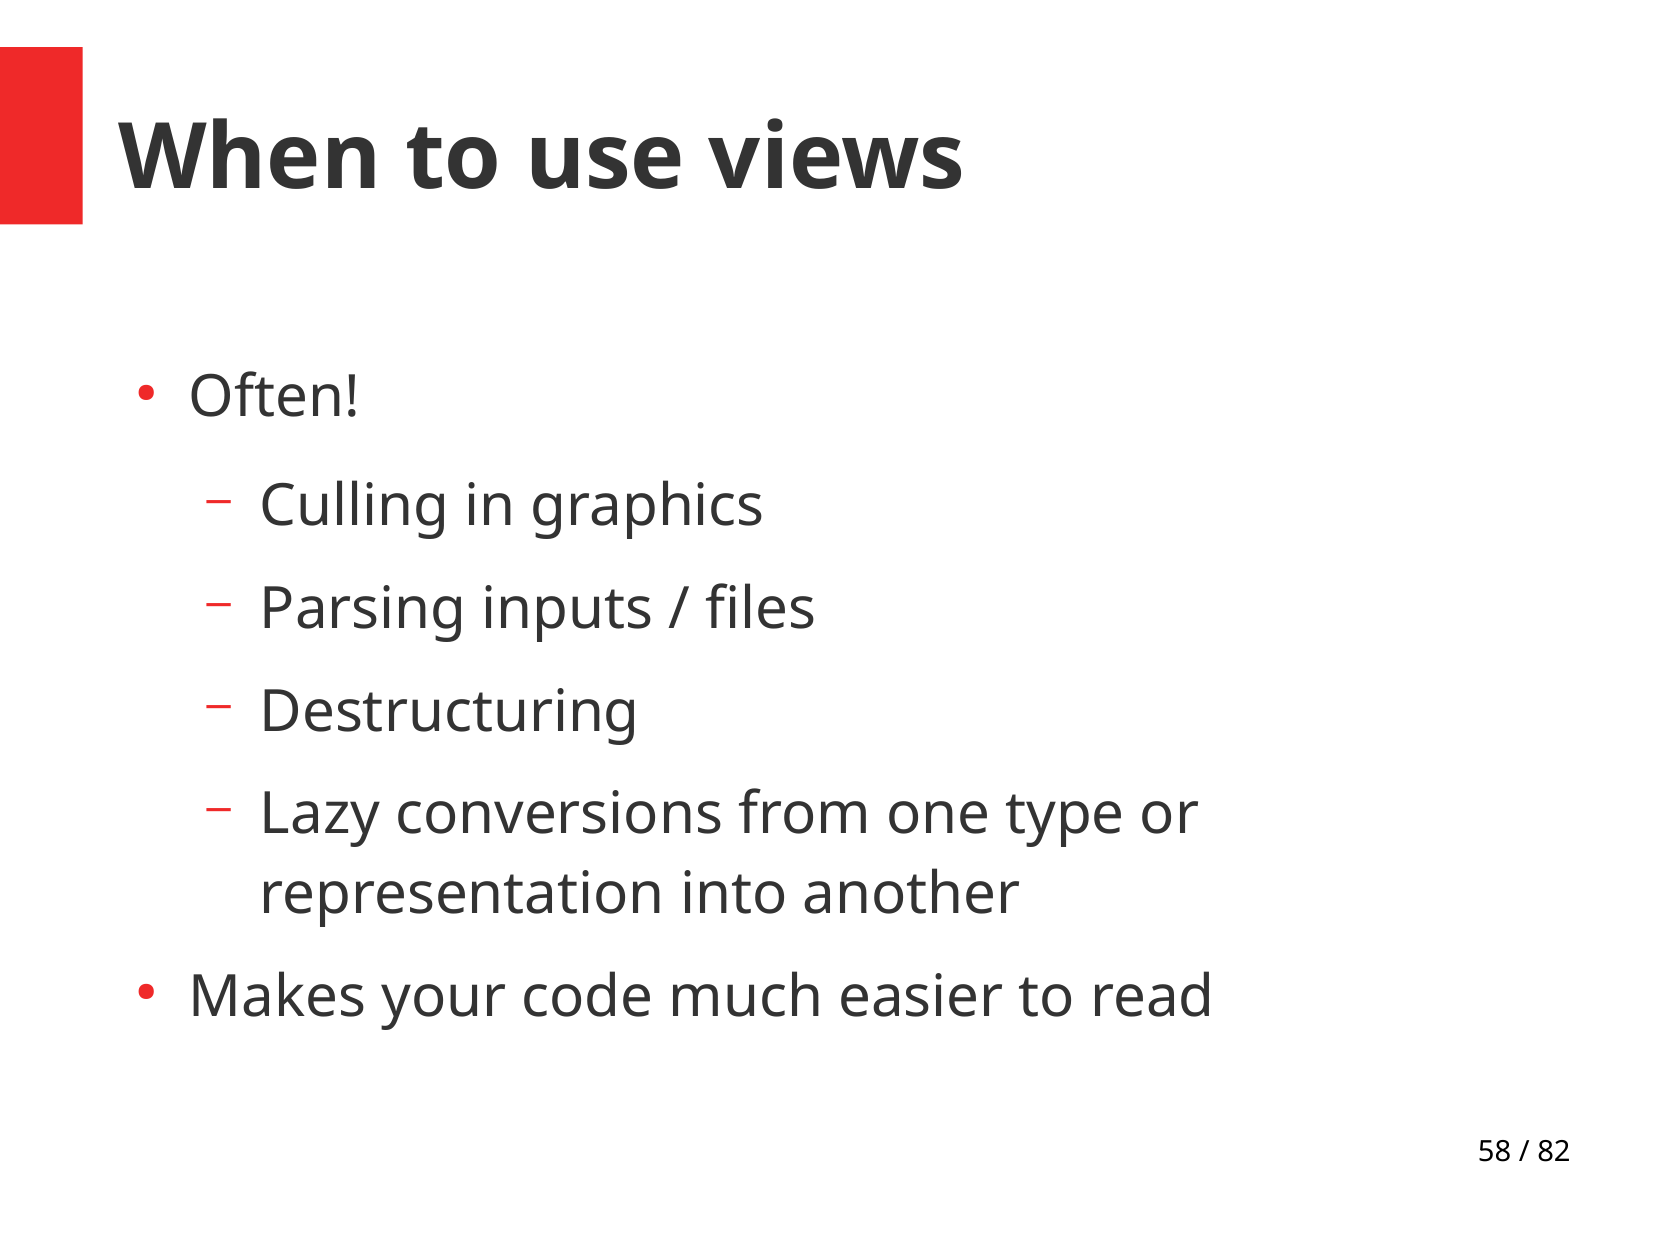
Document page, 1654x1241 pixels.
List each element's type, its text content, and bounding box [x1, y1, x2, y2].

title When to use views [118, 49, 1571, 257]
list Often! Culling in graphics Parsing inputs / files Destructuring Lazy conversions from one type or representation into another Makes your code much easier to read [118, 354, 1536, 1074]
